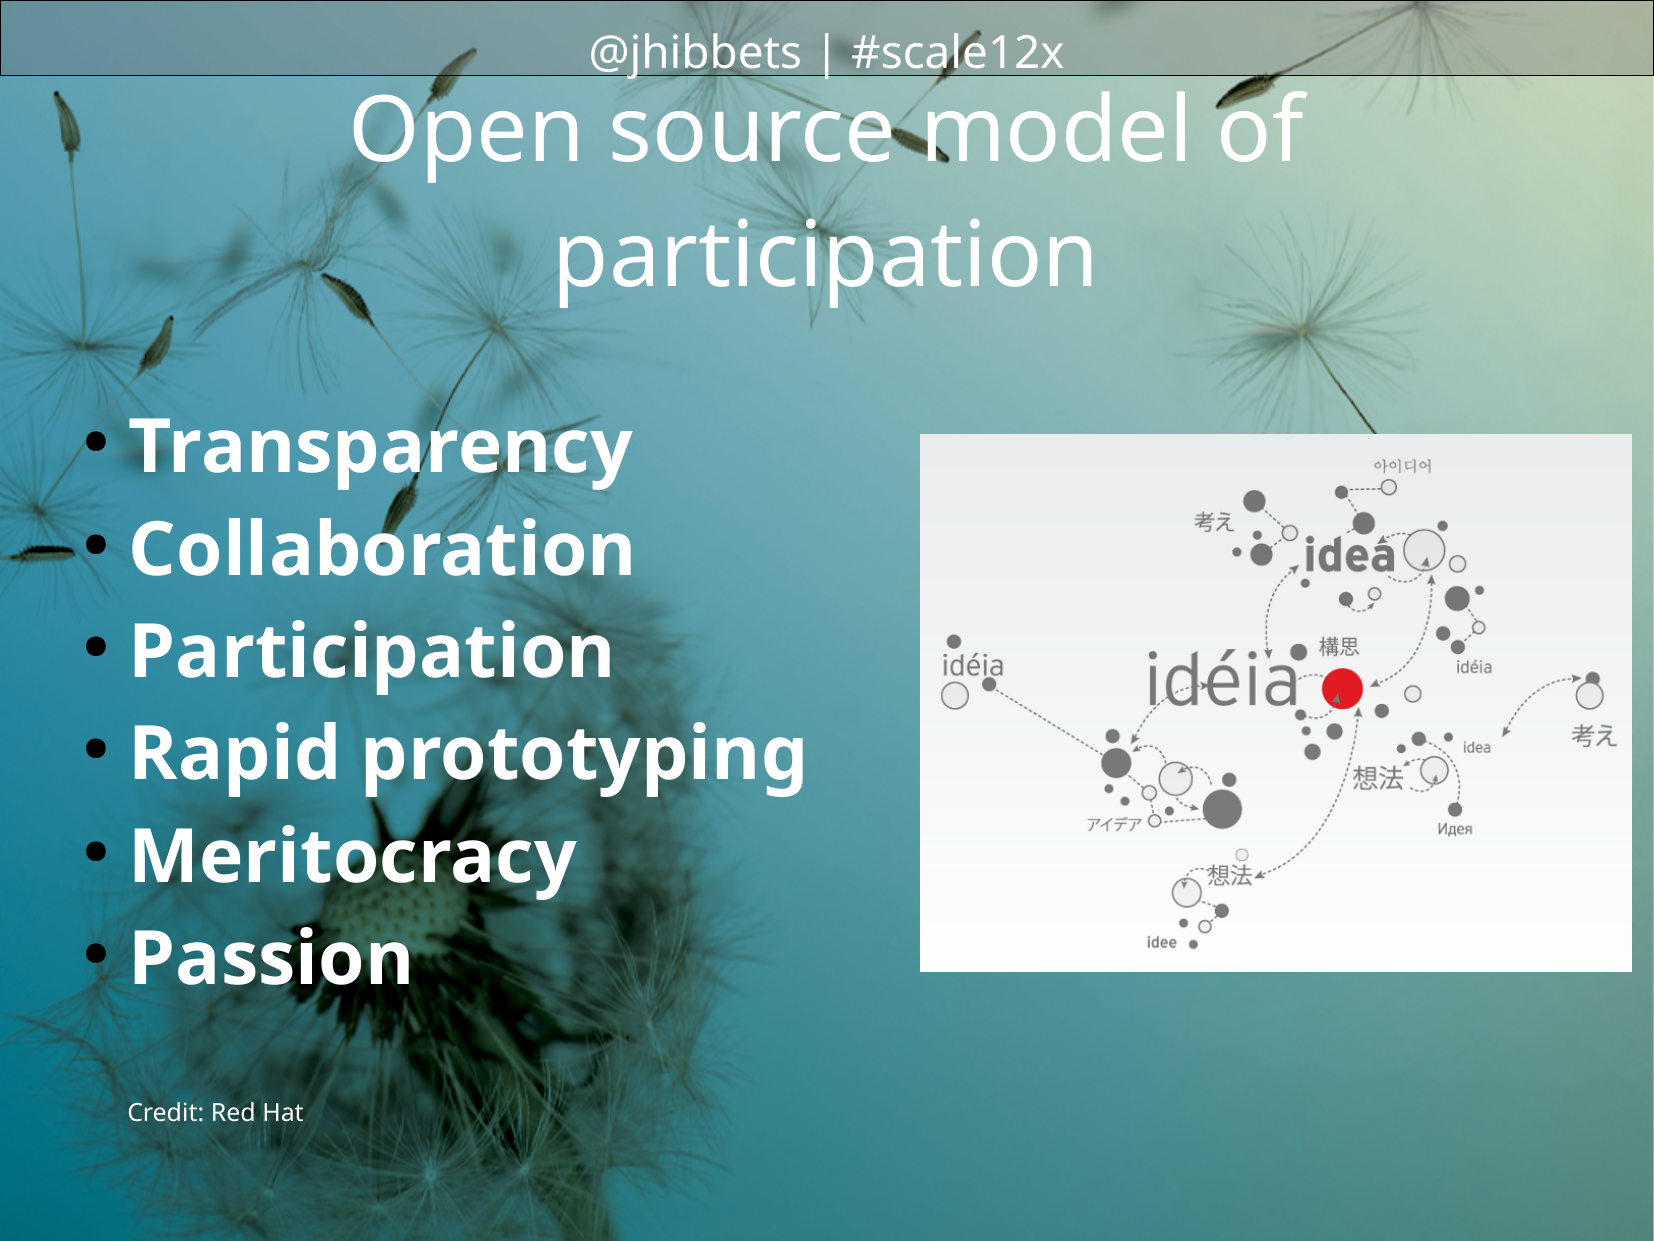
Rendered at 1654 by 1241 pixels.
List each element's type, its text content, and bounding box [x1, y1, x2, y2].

text_box Credit: Red Hat [112, 1087, 326, 1131]
title Open source model of participation [82, 84, 1571, 290]
picture [0, 76, 1654, 1241]
text_box Transparency Collaboration Participation Rapid prototyping Meritocracy Passion [82, 290, 1571, 1109]
